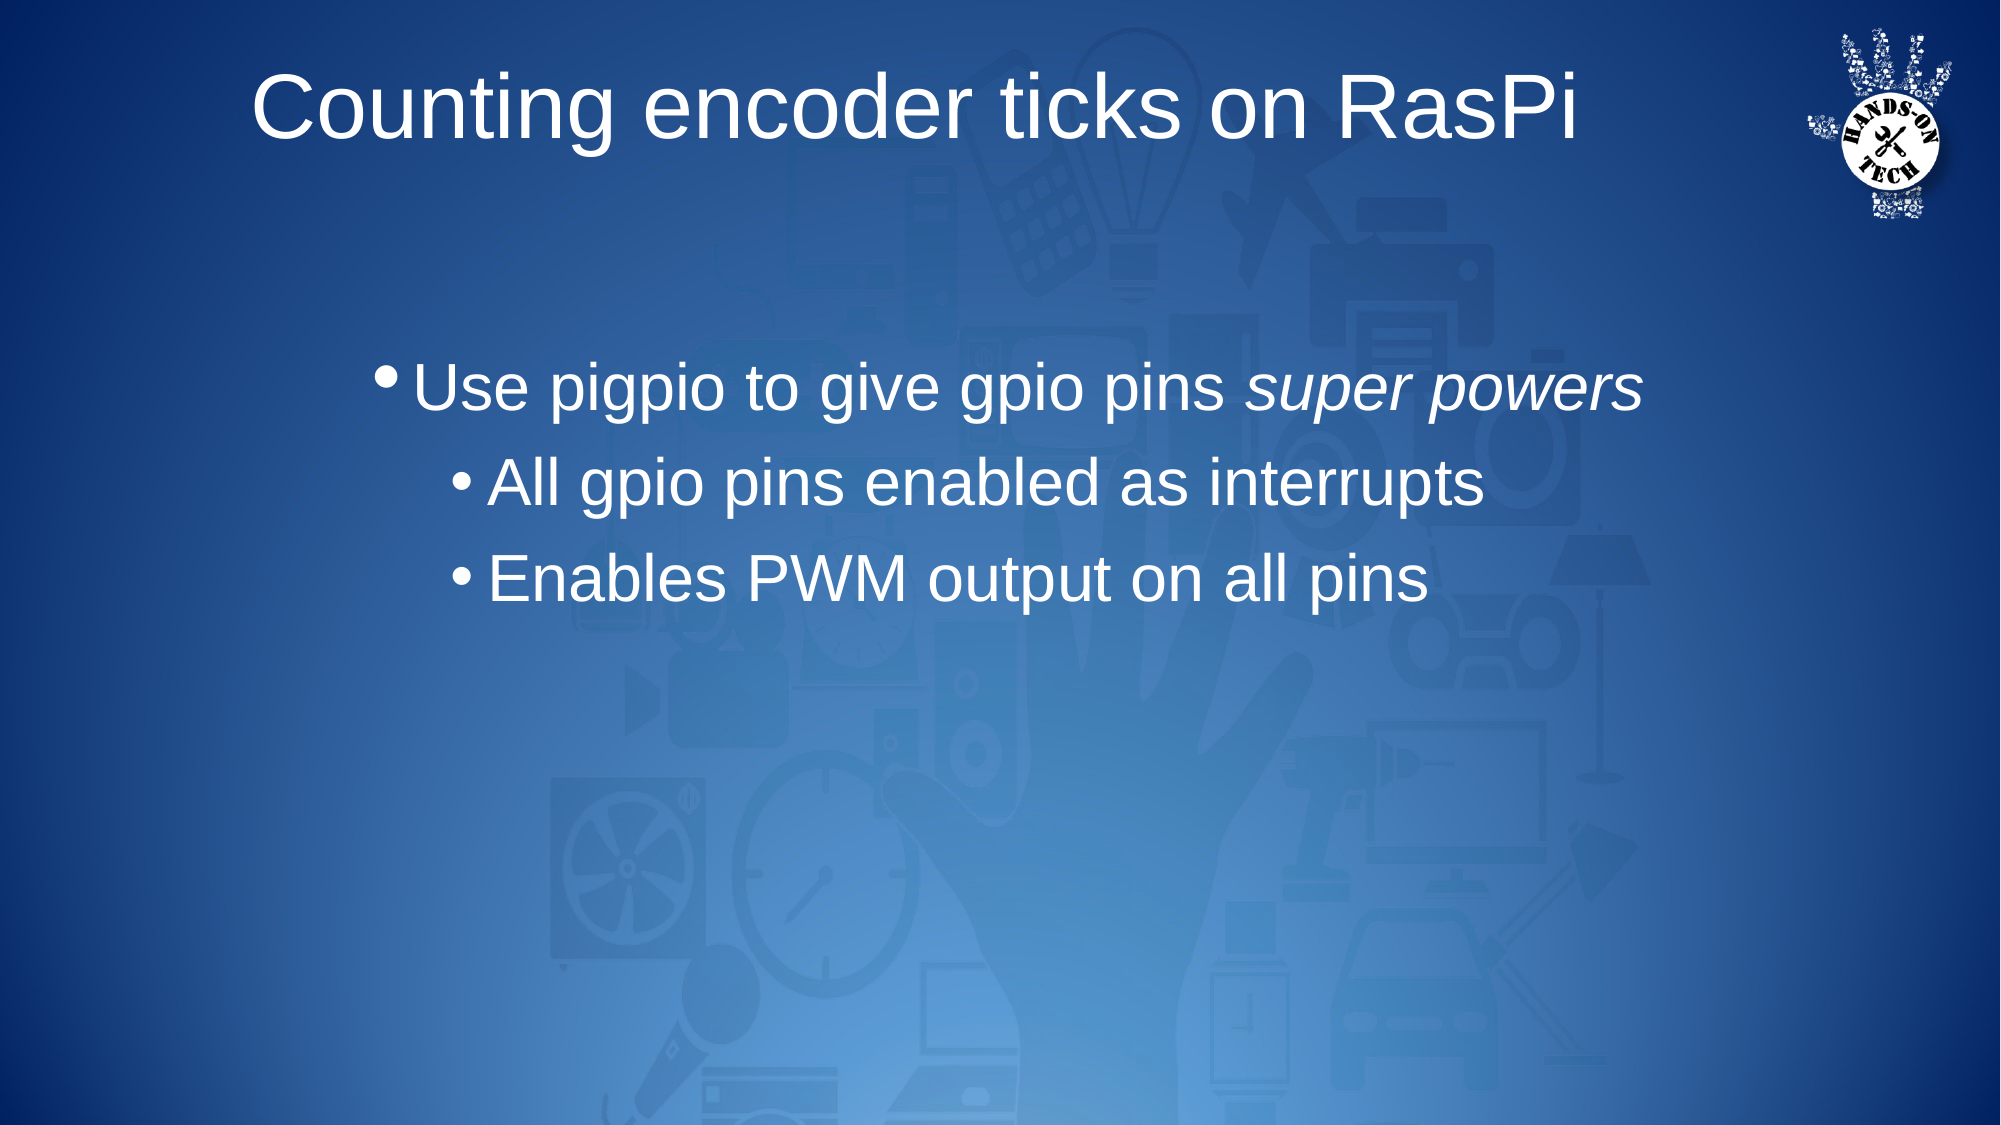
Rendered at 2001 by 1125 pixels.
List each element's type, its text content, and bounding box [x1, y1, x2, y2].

picture [0, 0, 2001, 1125]
text_box Counting encoder ticks on RasPi [5, 0, 1828, 218]
text_box Use pigpio to give gpio pins super powers All gpio pins enabled as interrupts Enables PWM output on all pins [360, 345, 1711, 1066]
